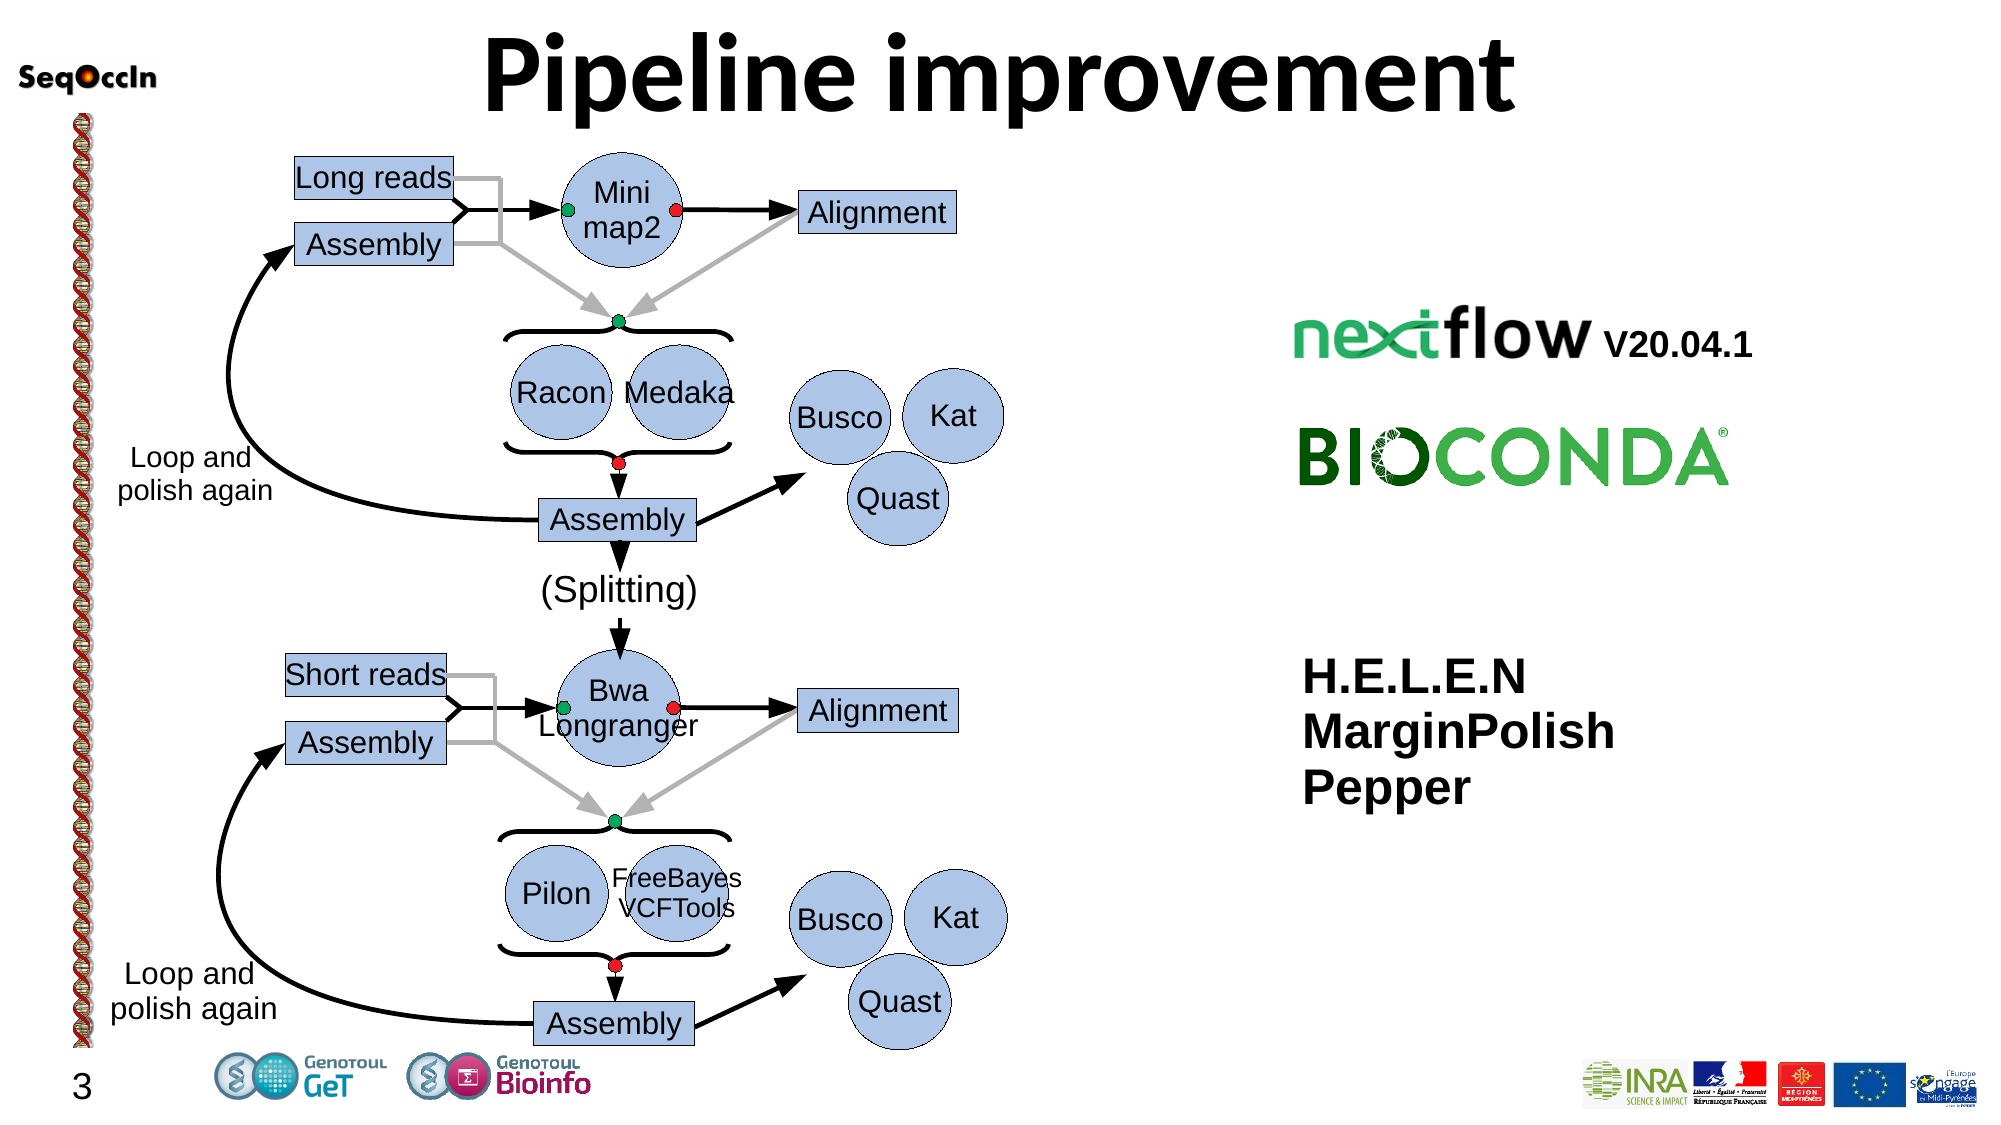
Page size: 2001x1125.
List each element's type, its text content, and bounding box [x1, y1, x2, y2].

text_box H.E.L.E.N MarginPolish Pepper [1287, 640, 1784, 875]
text_box Assembly [294, 222, 454, 266]
text_box Assembly [285, 721, 447, 765]
title Pipeline improvement [256, 24, 1745, 142]
text_box Racon [510, 344, 613, 440]
text_box Busco [789, 871, 893, 968]
text_box [608, 814, 622, 829]
picture [1275, 246, 1611, 414]
text_box Kat [902, 368, 1004, 464]
picture [1581, 1059, 1689, 1109]
text_box [611, 456, 626, 470]
picture [13, 58, 162, 99]
text_box Medaka [628, 344, 730, 440]
text_box [557, 701, 571, 715]
text_box Assembly [533, 1001, 695, 1046]
picture [1832, 1061, 1983, 1111]
text_box Alignment [798, 190, 957, 234]
text_box Busco [789, 370, 891, 465]
text_box FreeBayes VCFTools [625, 845, 729, 942]
text_box Long reads [294, 156, 454, 200]
text_box [608, 958, 623, 973]
text_box [561, 203, 575, 217]
picture [208, 1046, 392, 1106]
text_box Loop and polish again [95, 948, 319, 1046]
text_box [669, 203, 683, 217]
text_box Mini map2 [561, 152, 683, 268]
text_box [666, 701, 680, 715]
text_box Kat [904, 869, 1008, 966]
picture [1291, 419, 1737, 492]
text_box Quast [847, 451, 949, 546]
text_box Alignment [797, 688, 959, 733]
text_box Quast [848, 953, 952, 1050]
text_box [611, 314, 626, 329]
text_box (Splitting) [525, 561, 714, 618]
text_box Assembly [538, 498, 697, 542]
text_box Short reads [285, 653, 447, 697]
picture [1778, 1062, 1825, 1106]
text_box V20.04.1 [1588, 315, 1908, 420]
picture [400, 1046, 597, 1106]
text_box Bwa Longranger [556, 649, 681, 767]
text_box Pilon [505, 845, 609, 942]
text_box Loop and polish again [102, 433, 290, 515]
picture [73, 113, 91, 1048]
